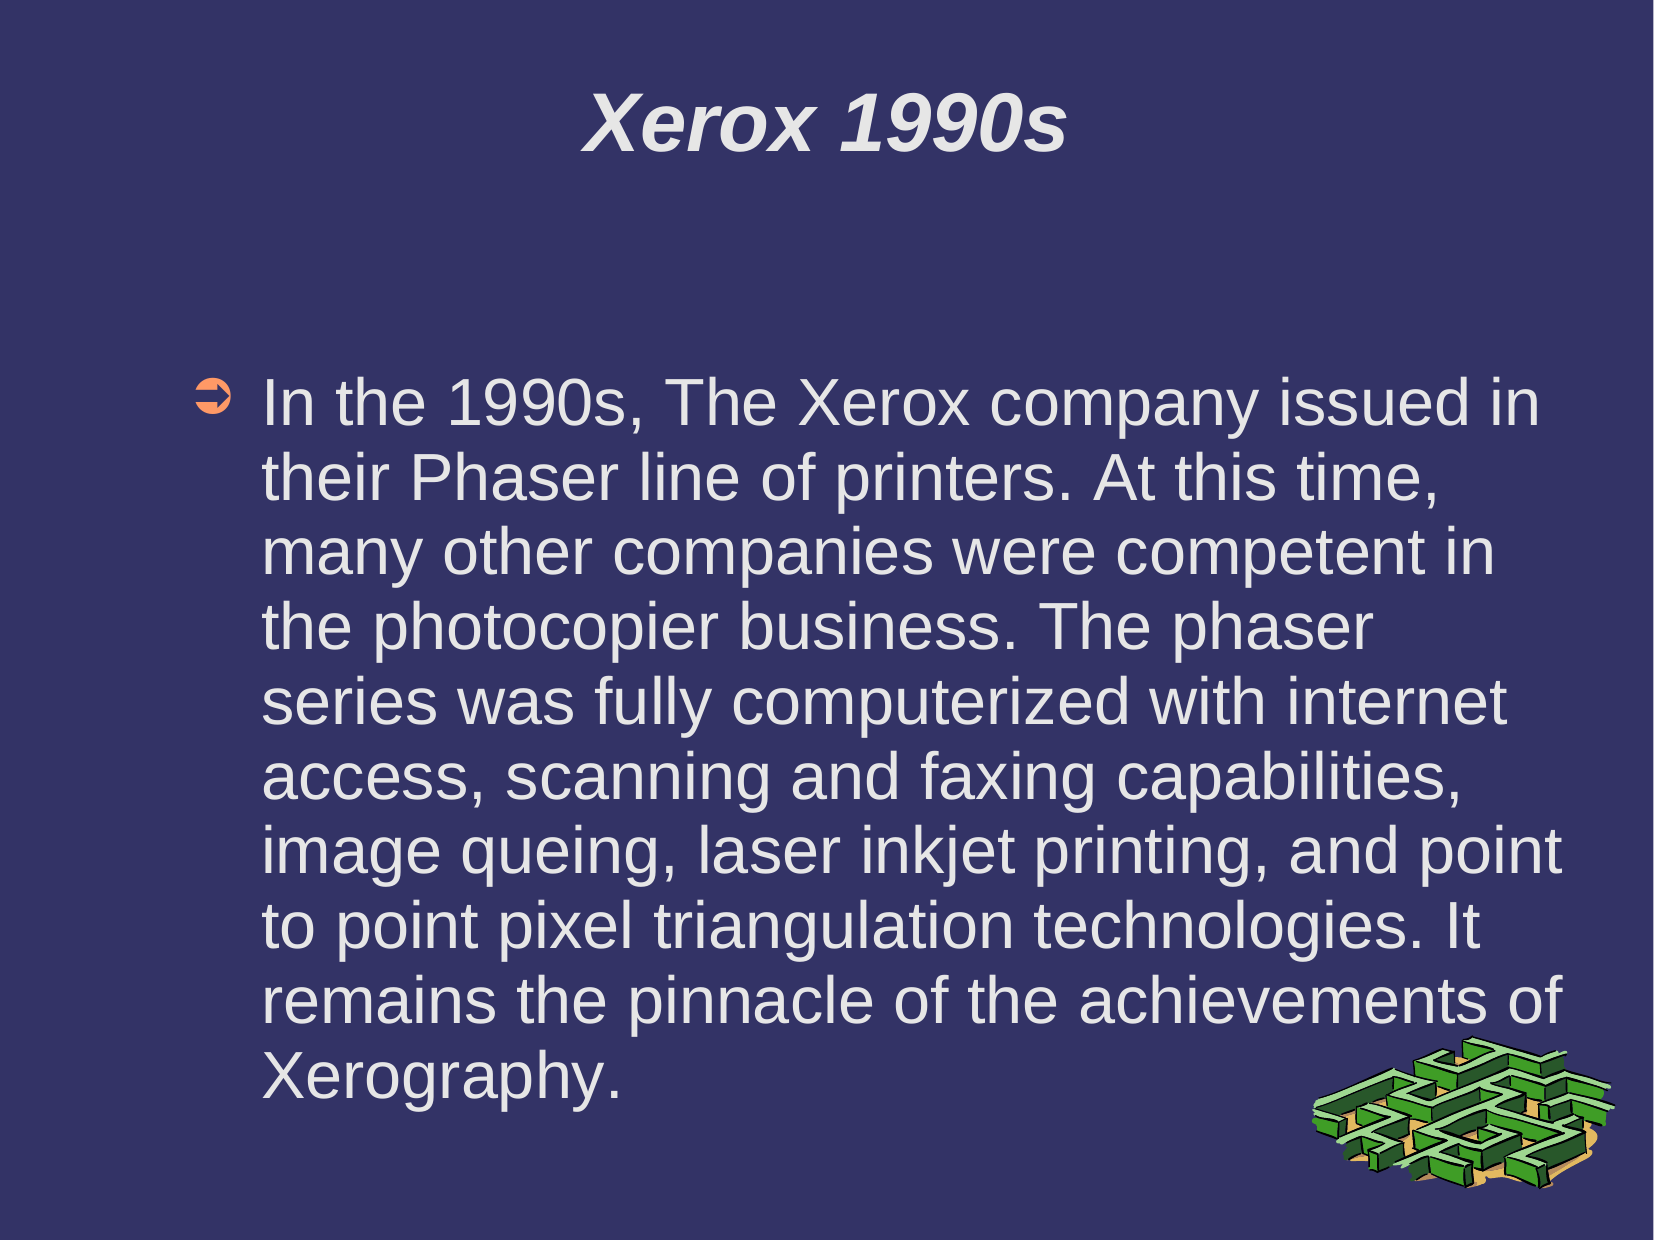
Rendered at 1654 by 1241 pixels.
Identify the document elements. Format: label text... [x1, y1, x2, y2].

title Xerox 1990s [121, 19, 1534, 227]
list In the 1990s, The Xerox company issued in their Phaser line of printers. At this time, many other companies were competent in the photocopier business. The phaser series was fully computerized with internet access, scanning and faxing capabilities, image queing, laser inkjet printing, and point to point pixel triangulation technologies. It remains the pinnacle of the achievements of Xerography. [178, 364, 1570, 1147]
